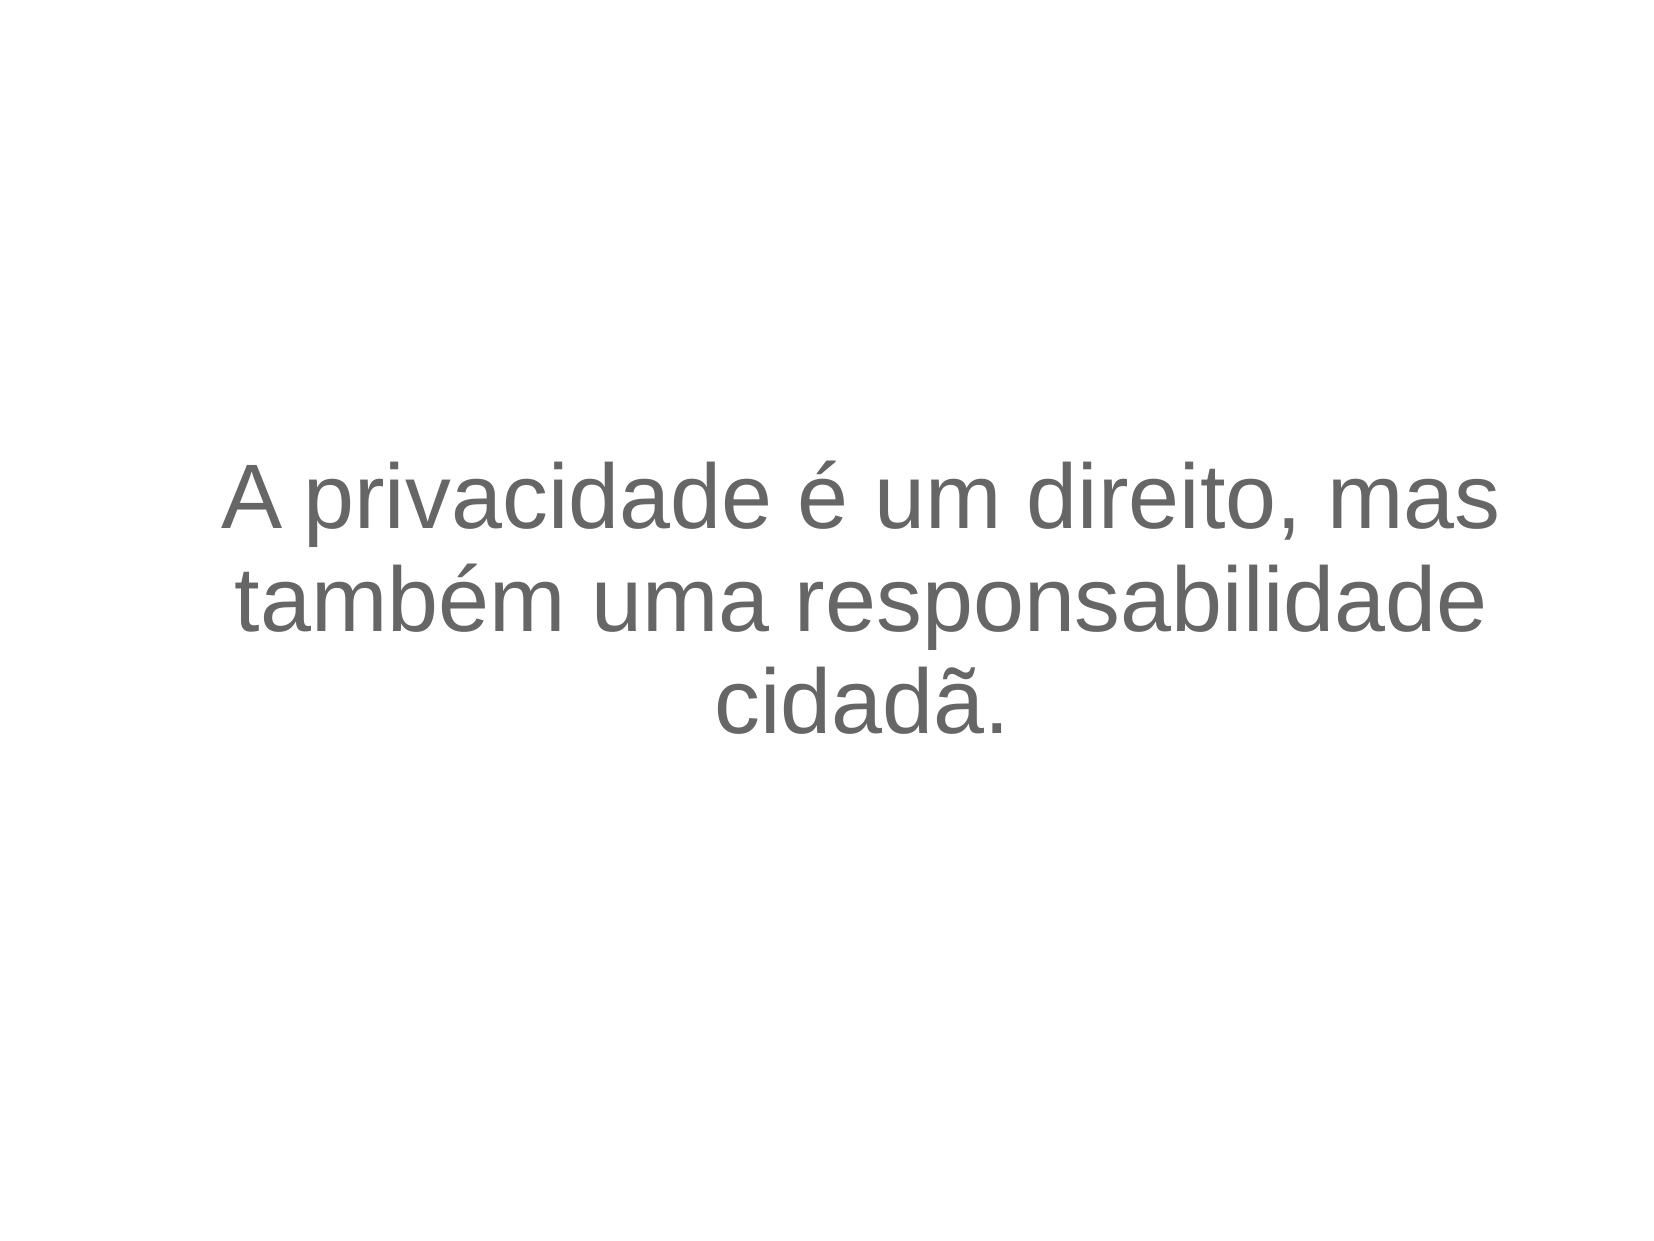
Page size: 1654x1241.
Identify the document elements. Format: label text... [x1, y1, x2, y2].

title A privacidade é um direito, mas também uma responsabilidade cidadã. [118, 445, 1607, 754]
